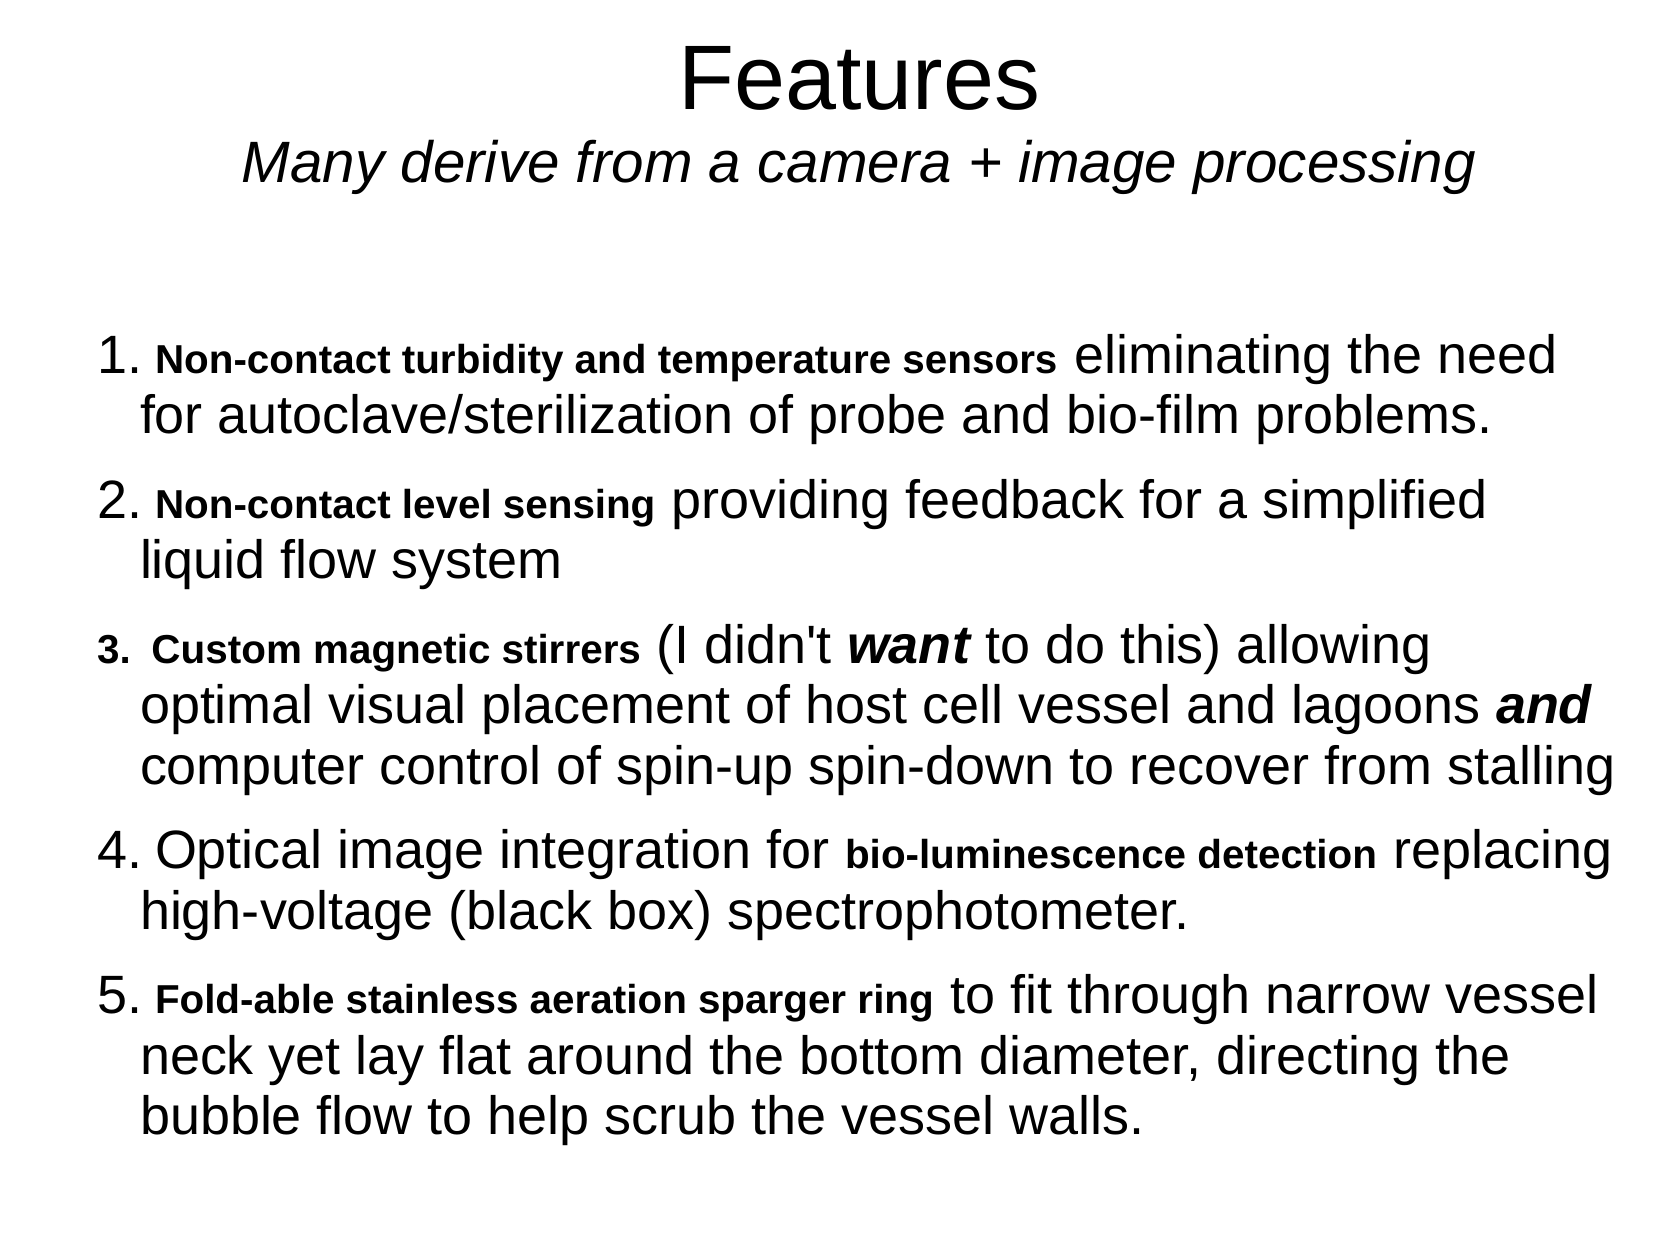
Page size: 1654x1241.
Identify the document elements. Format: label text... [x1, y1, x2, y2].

list Non-contact turbidity and temperature sensors eliminating the need for autoclave/sterilization of probe and bio-film problems. Non-contact level sensing providing feedback for a simplified liquid flow system Custom magnetic stirrers (I didn't want to do this) allowing optimal visual placement of host cell vessel and lagoons and computer control of spin-up spin-down to recover from stalling Optical image integration for bio-luminescence detection replacing high-voltage (black box) spectrophotometer. Fold-able stainless aeration sparger ring to fit through narrow vessel neck yet lay flat around the bottom diameter, directing the bubble flow to help scrub the vessel walls. [82, 240, 1621, 1216]
title Features Many derive from a camera + image processing [90, 26, 1579, 195]
